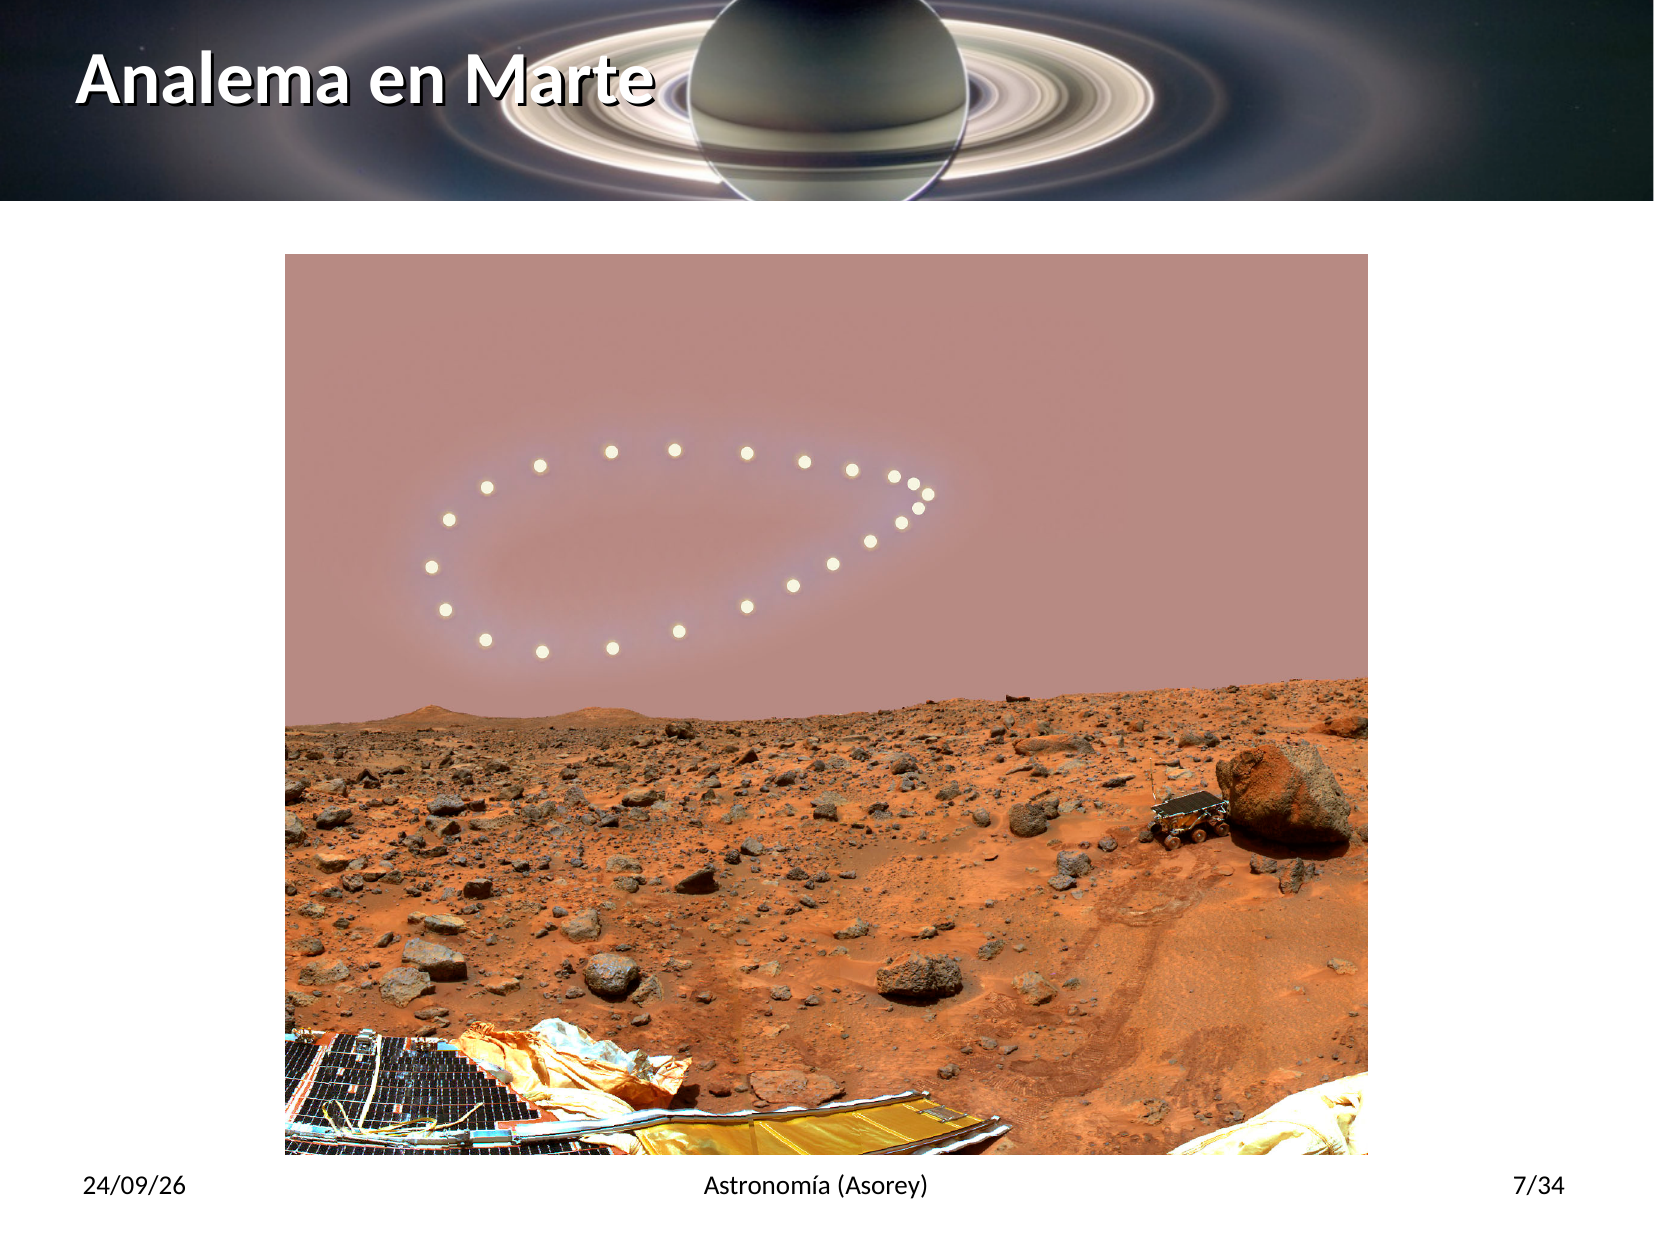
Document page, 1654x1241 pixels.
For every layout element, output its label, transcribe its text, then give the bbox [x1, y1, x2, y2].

picture [0, 0, 1654, 201]
picture [285, 254, 1368, 1156]
title Analema en Marte [75, 19, 1564, 151]
